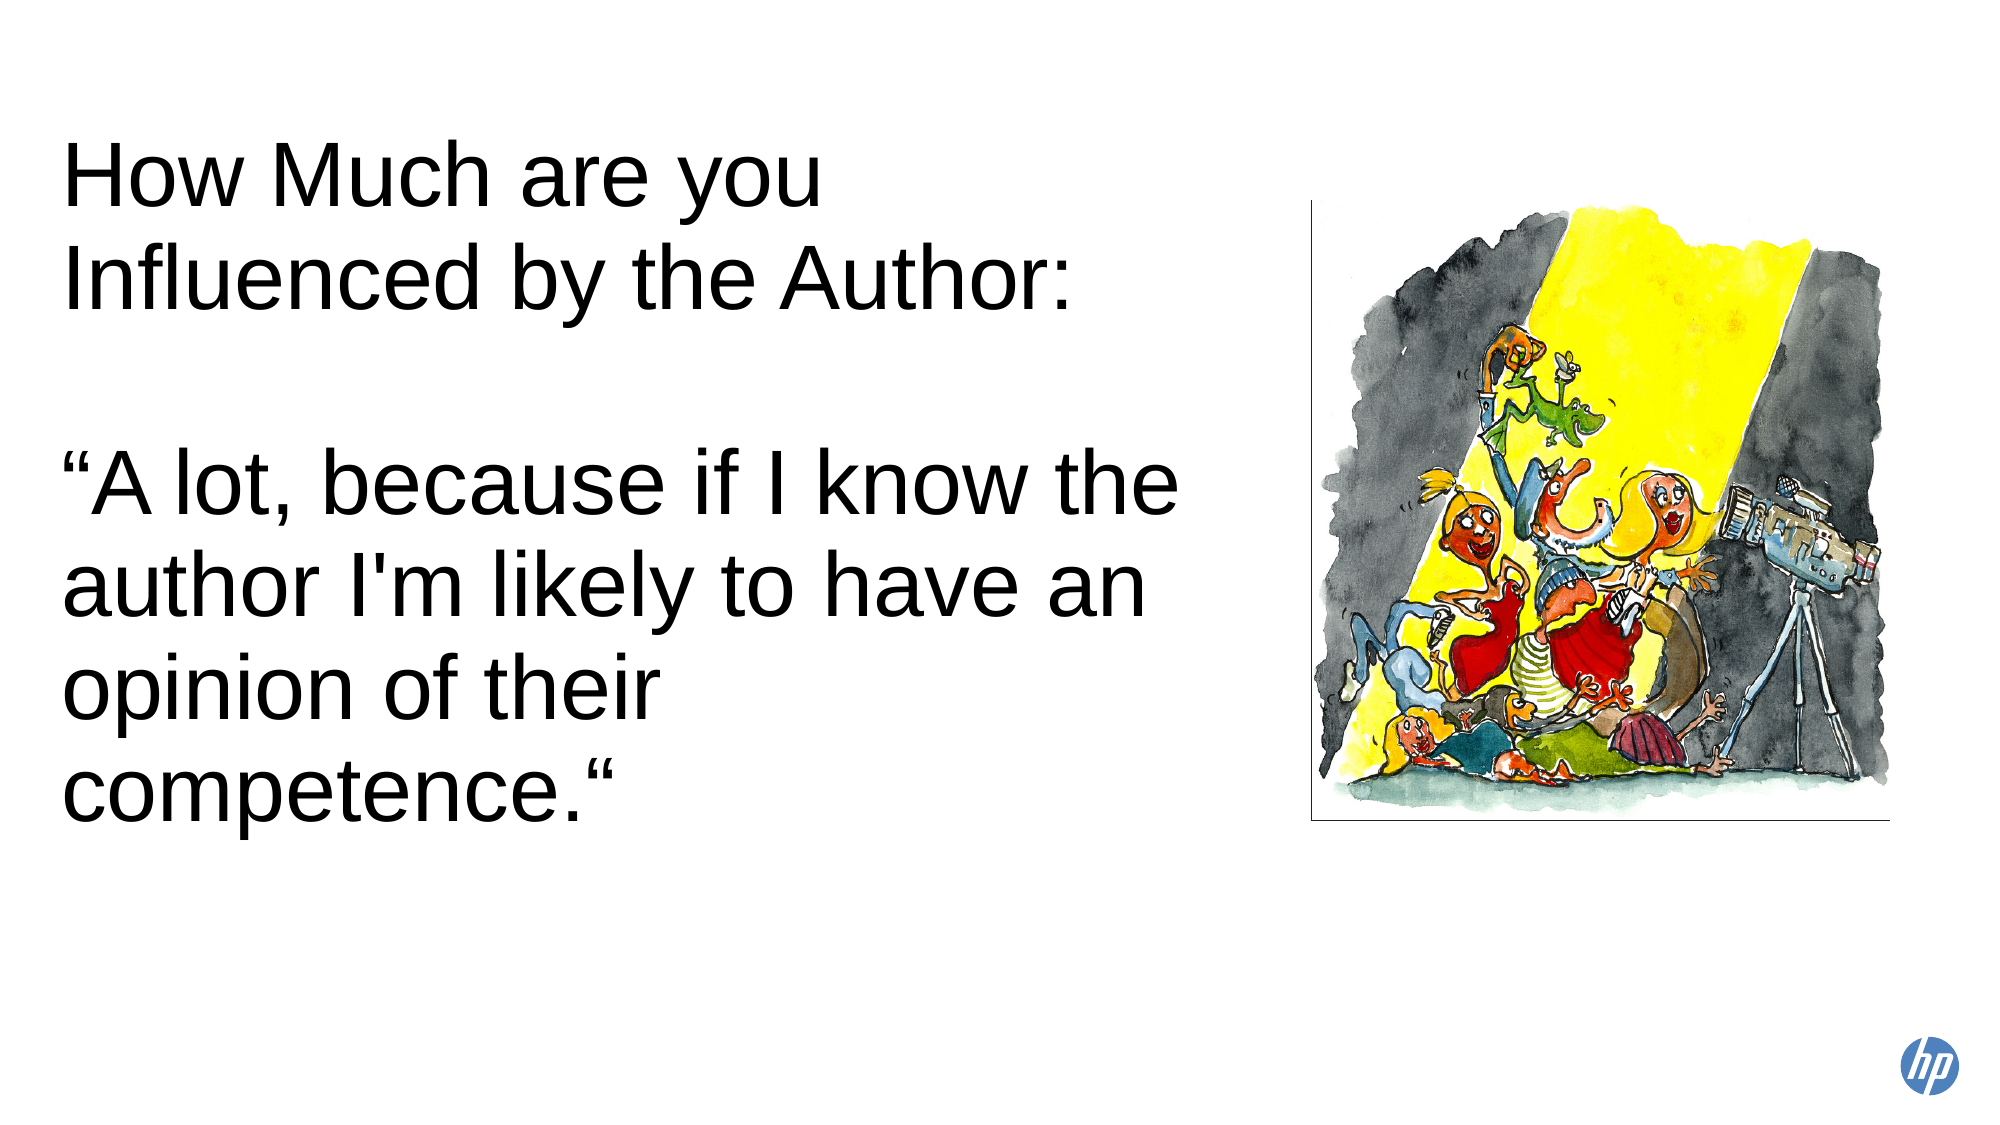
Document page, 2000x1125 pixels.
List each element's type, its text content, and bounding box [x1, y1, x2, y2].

text_box How Much are you Influenced by the Author: “A lot, because if I know the author I'm likely to have an opinion of their competence.“ [46, 116, 1229, 851]
picture [1311, 200, 1890, 821]
